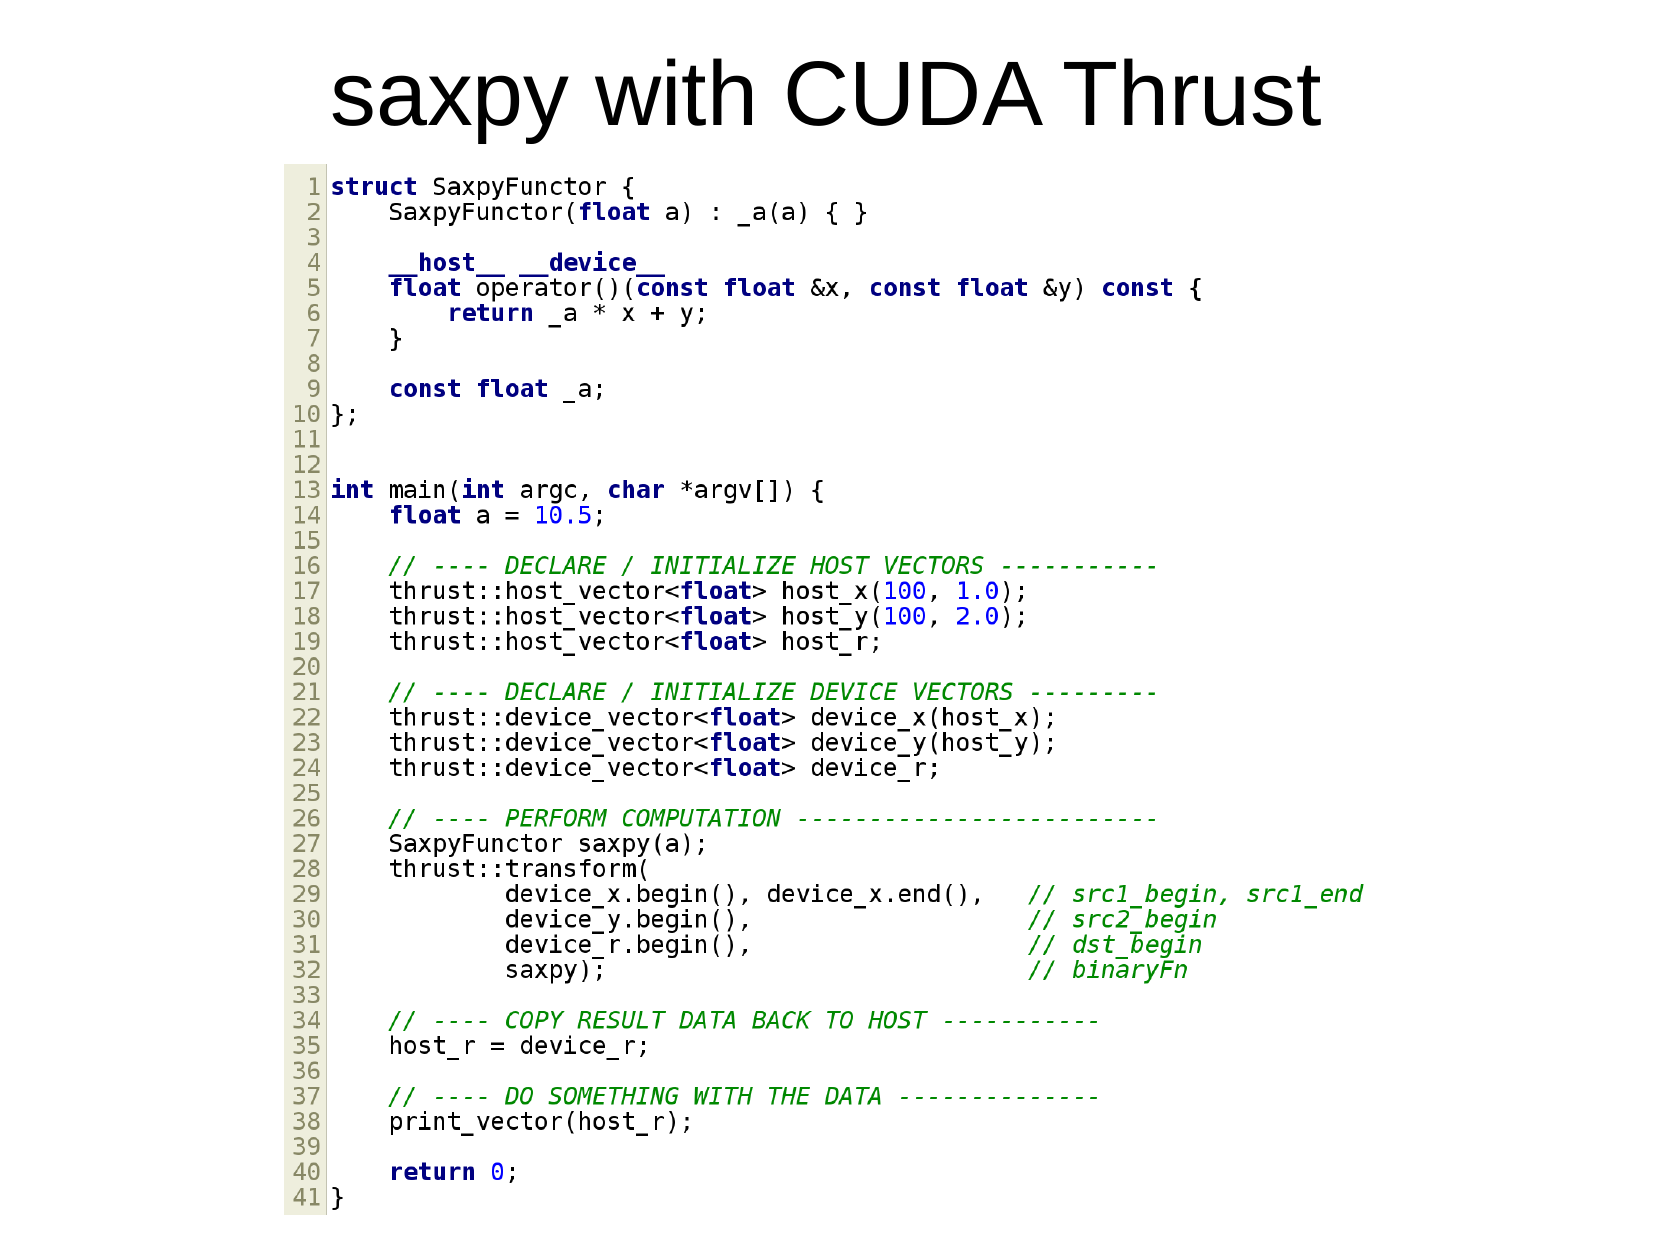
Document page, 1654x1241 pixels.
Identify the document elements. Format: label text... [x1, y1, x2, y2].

title saxpy with CUDA Thrust [82, 0, 1571, 198]
picture [284, 164, 1370, 1216]
